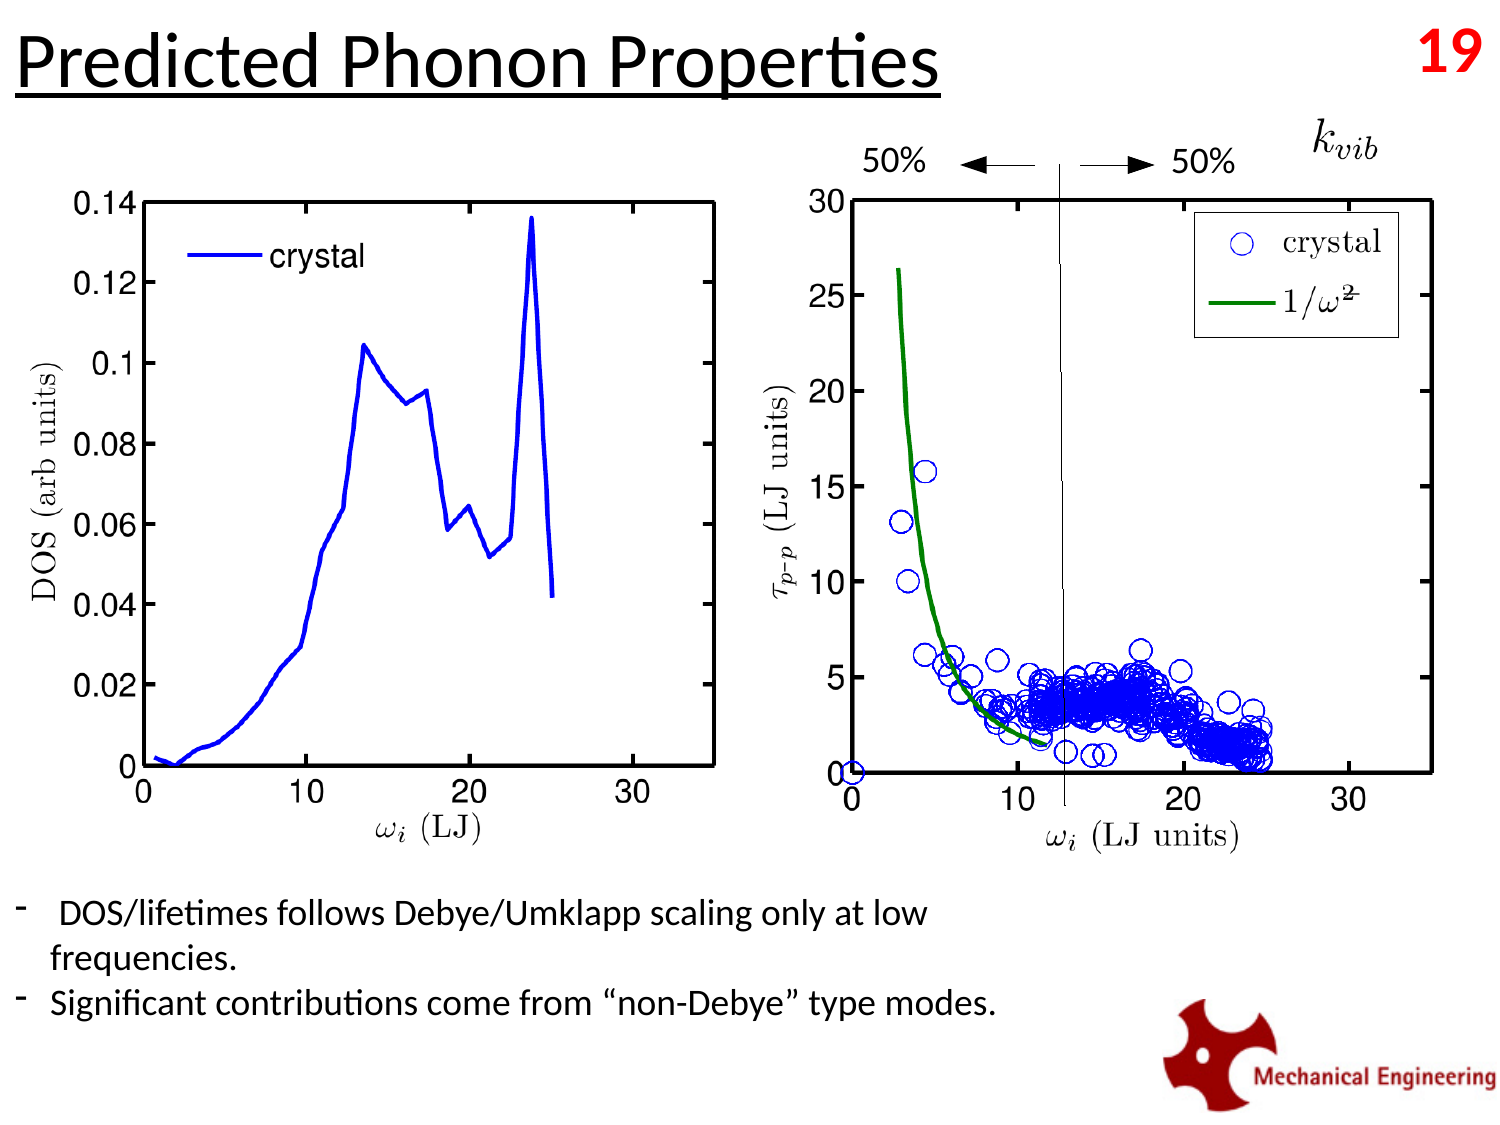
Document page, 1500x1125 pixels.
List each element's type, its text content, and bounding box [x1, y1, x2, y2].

text_box 50% [846, 136, 968, 196]
picture [1162, 999, 1497, 1113]
title Predicted Phonon Properties [0, 0, 1351, 150]
text_box 19 [1400, 0, 1499, 93]
picture [12, 102, 1483, 861]
text_box 50% [1156, 138, 1277, 197]
text_box DOS/lifetimes follows Debye/Umklapp scaling only at low frequencies. Significant contributions come from “non-Debye” type modes. [0, 880, 1141, 1031]
